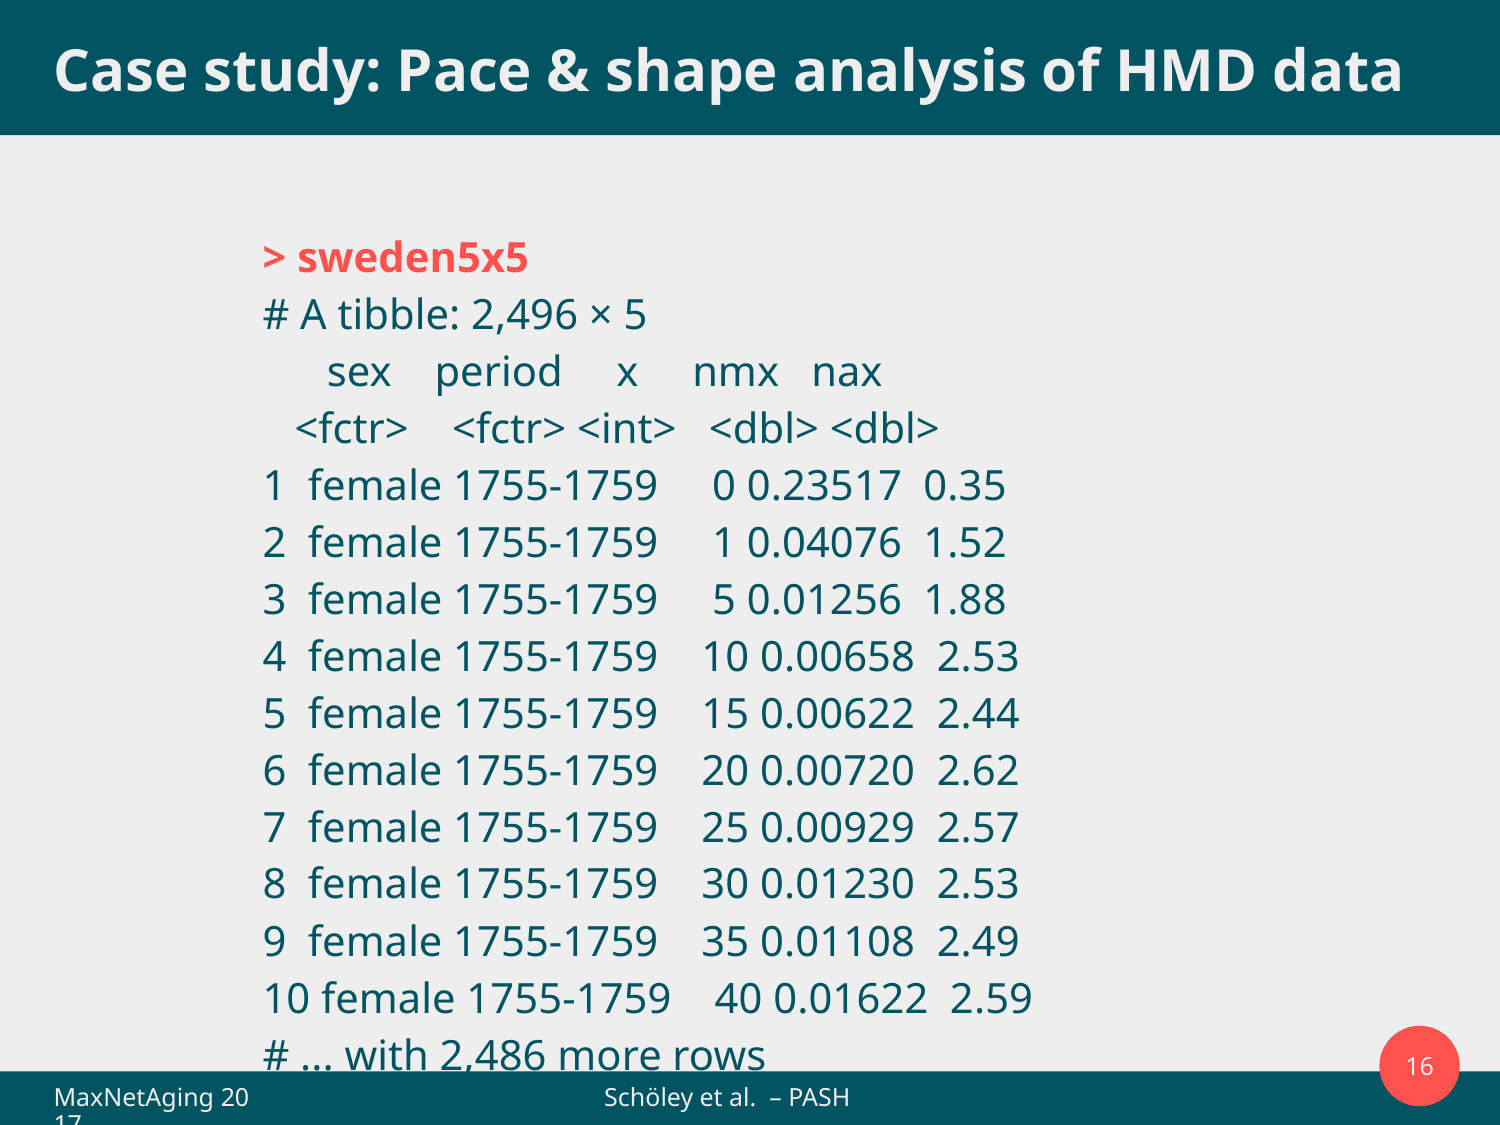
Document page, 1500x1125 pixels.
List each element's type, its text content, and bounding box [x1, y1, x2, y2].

text_box > sweden5x5 # A tibble: 2,496 × 5 sex period x nmx nax <fctr> <fctr> <int> <dbl> <dbl> 1 female 1755-1759 0 0.23517 0.35 2 female 1755-1759 1 0.04076 1.52 3 female 1755-1759 5 0.01256 1.88 4 female 1755-1759 10 0.00658 2.53 5 female 1755-1759 15 0.00622 2.44 6 female 1755-1759 20 0.00720 2.62 7 female 1755-1759 25 0.00929 2.57 8 female 1755-1759 30 0.01230 2.53 9 female 1755-1759 35 0.01108 2.49 10 female 1755-1759 40 0.01622 2.59 # ... with 2,486 more rows [247, 220, 1253, 971]
title Case study: Pace & shape analysis of HMD data [53, 0, 1447, 141]
